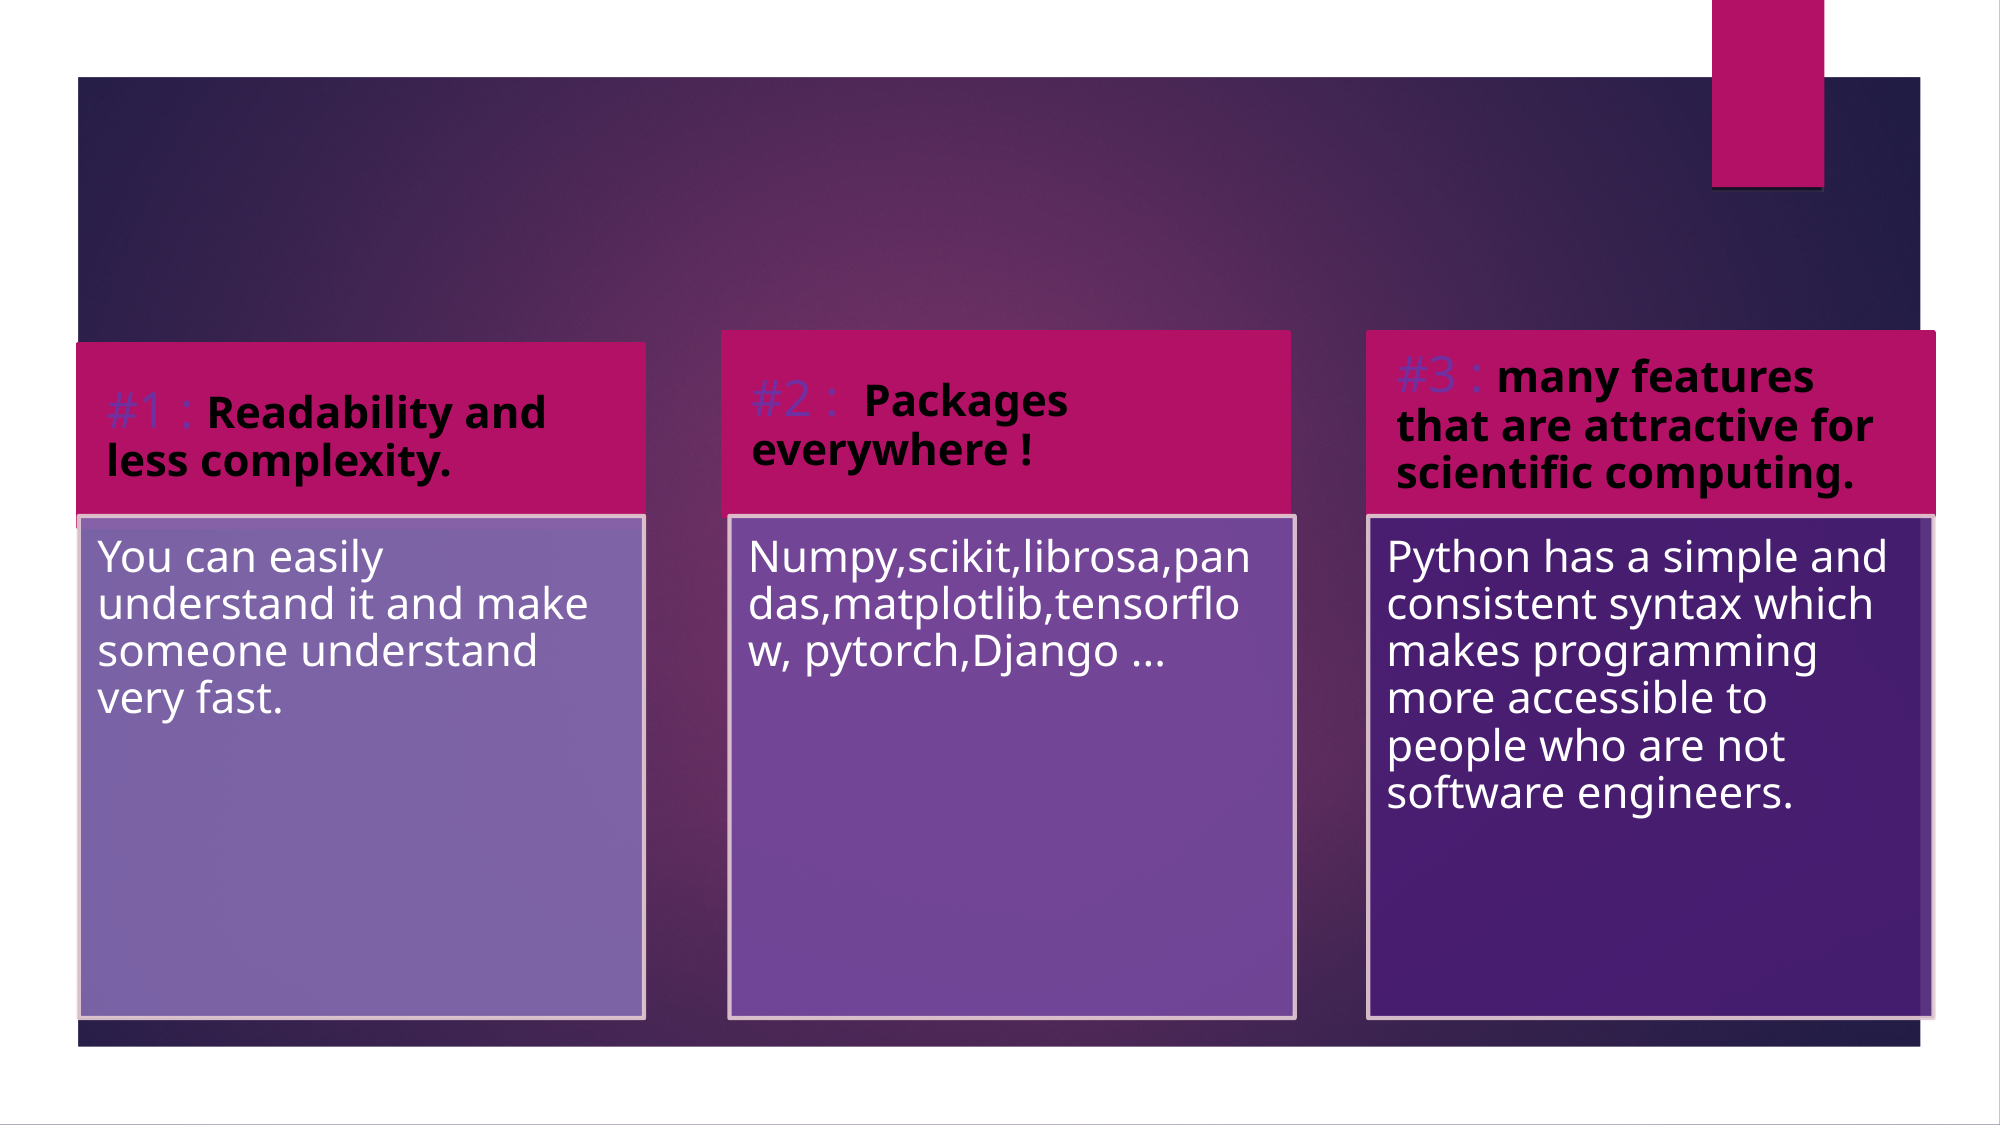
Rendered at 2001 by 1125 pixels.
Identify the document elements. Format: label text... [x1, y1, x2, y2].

text_box #2 : Packages everywhere ! [723, 332, 1289, 516]
text_box #3 : many features that are attractive for scientific computing. [1368, 332, 1934, 515]
picture [79, 78, 1920, 1046]
text_box #1 : Readability and less complexity. [78, 343, 644, 515]
text_box You can easily understand it and make someone understand very fast. [78, 515, 645, 1019]
text_box Python has a simple and consistent syntax which makes programming more accessible to people who are not software engineers. [1368, 515, 1934, 1019]
text_box Numpy,scikit,librosa,pandas,matplotlib,tensorflow, pytorch,Django ... [729, 515, 1295, 1019]
